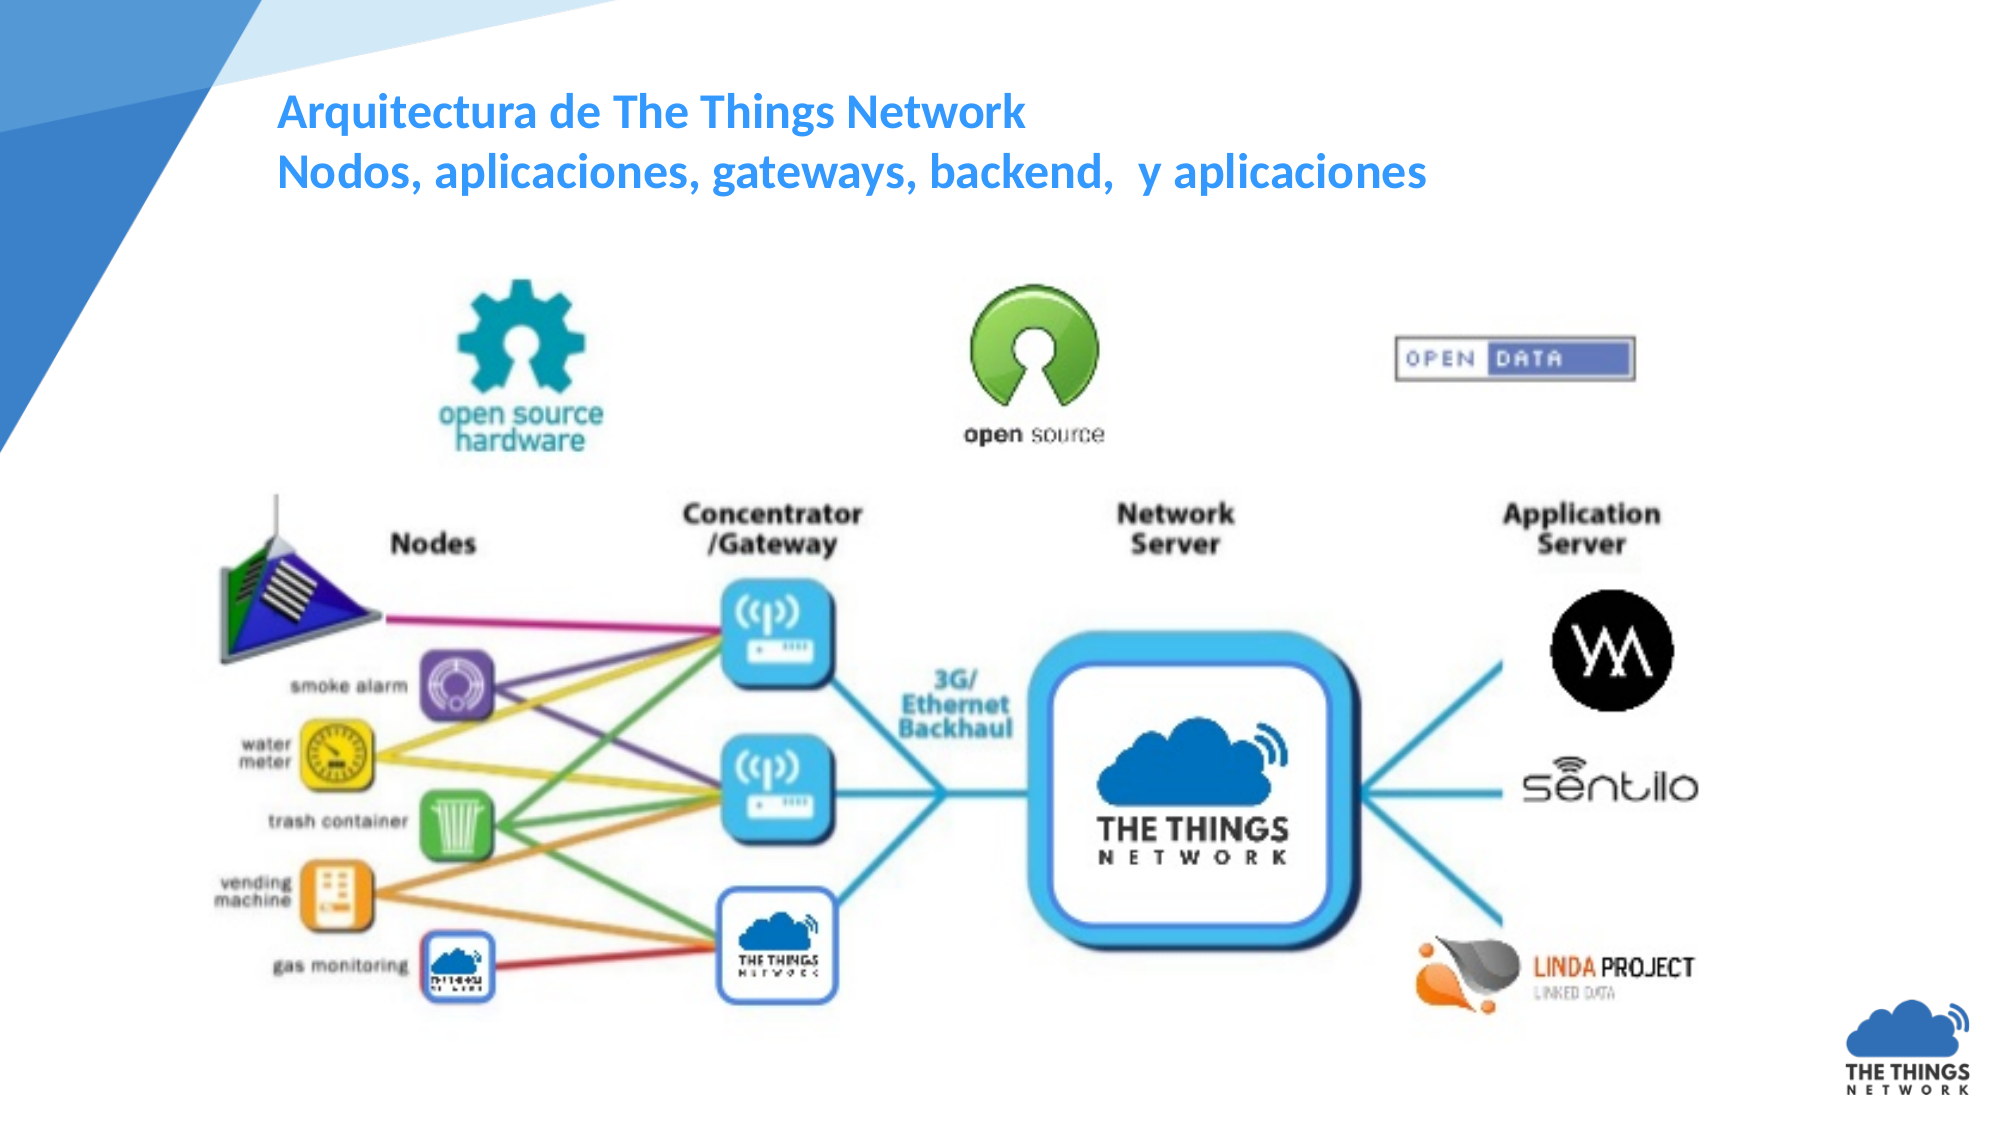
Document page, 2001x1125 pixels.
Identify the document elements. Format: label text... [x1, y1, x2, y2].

text_box Arquitectura de The Things Network Nodos, aplicaciones, gateways, backend, y aplicaciones [99, 44, 1900, 233]
picture [0, 0, 1970, 1095]
